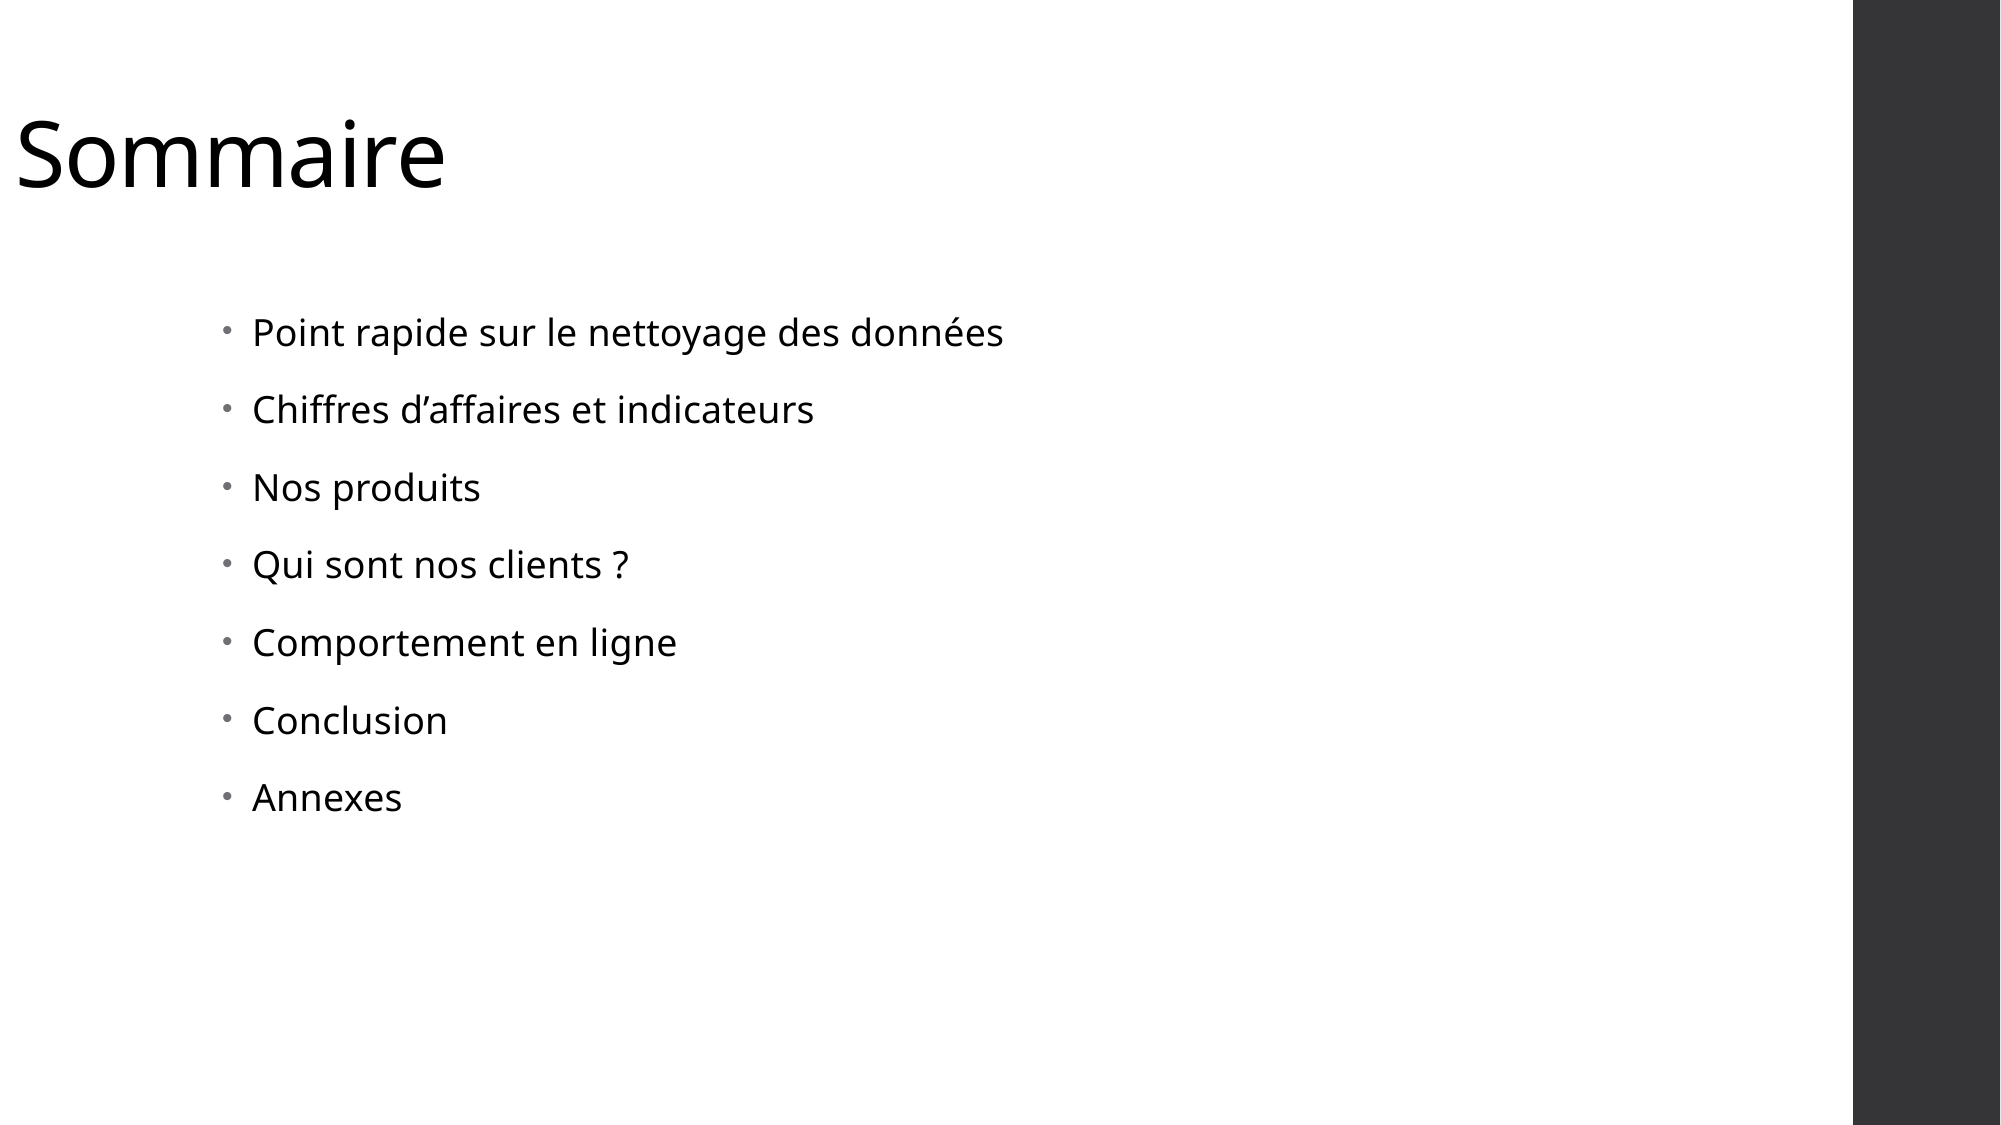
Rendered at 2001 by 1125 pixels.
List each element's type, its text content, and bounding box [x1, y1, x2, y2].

title Sommaire [0, 0, 1591, 218]
list Point rapide sur le nettoyage des données Chiffres d’affaires et indicateurs Nos produits Qui sont nos clients ? Comportement en ligne Conclusion Annexes [206, 299, 1617, 1014]
